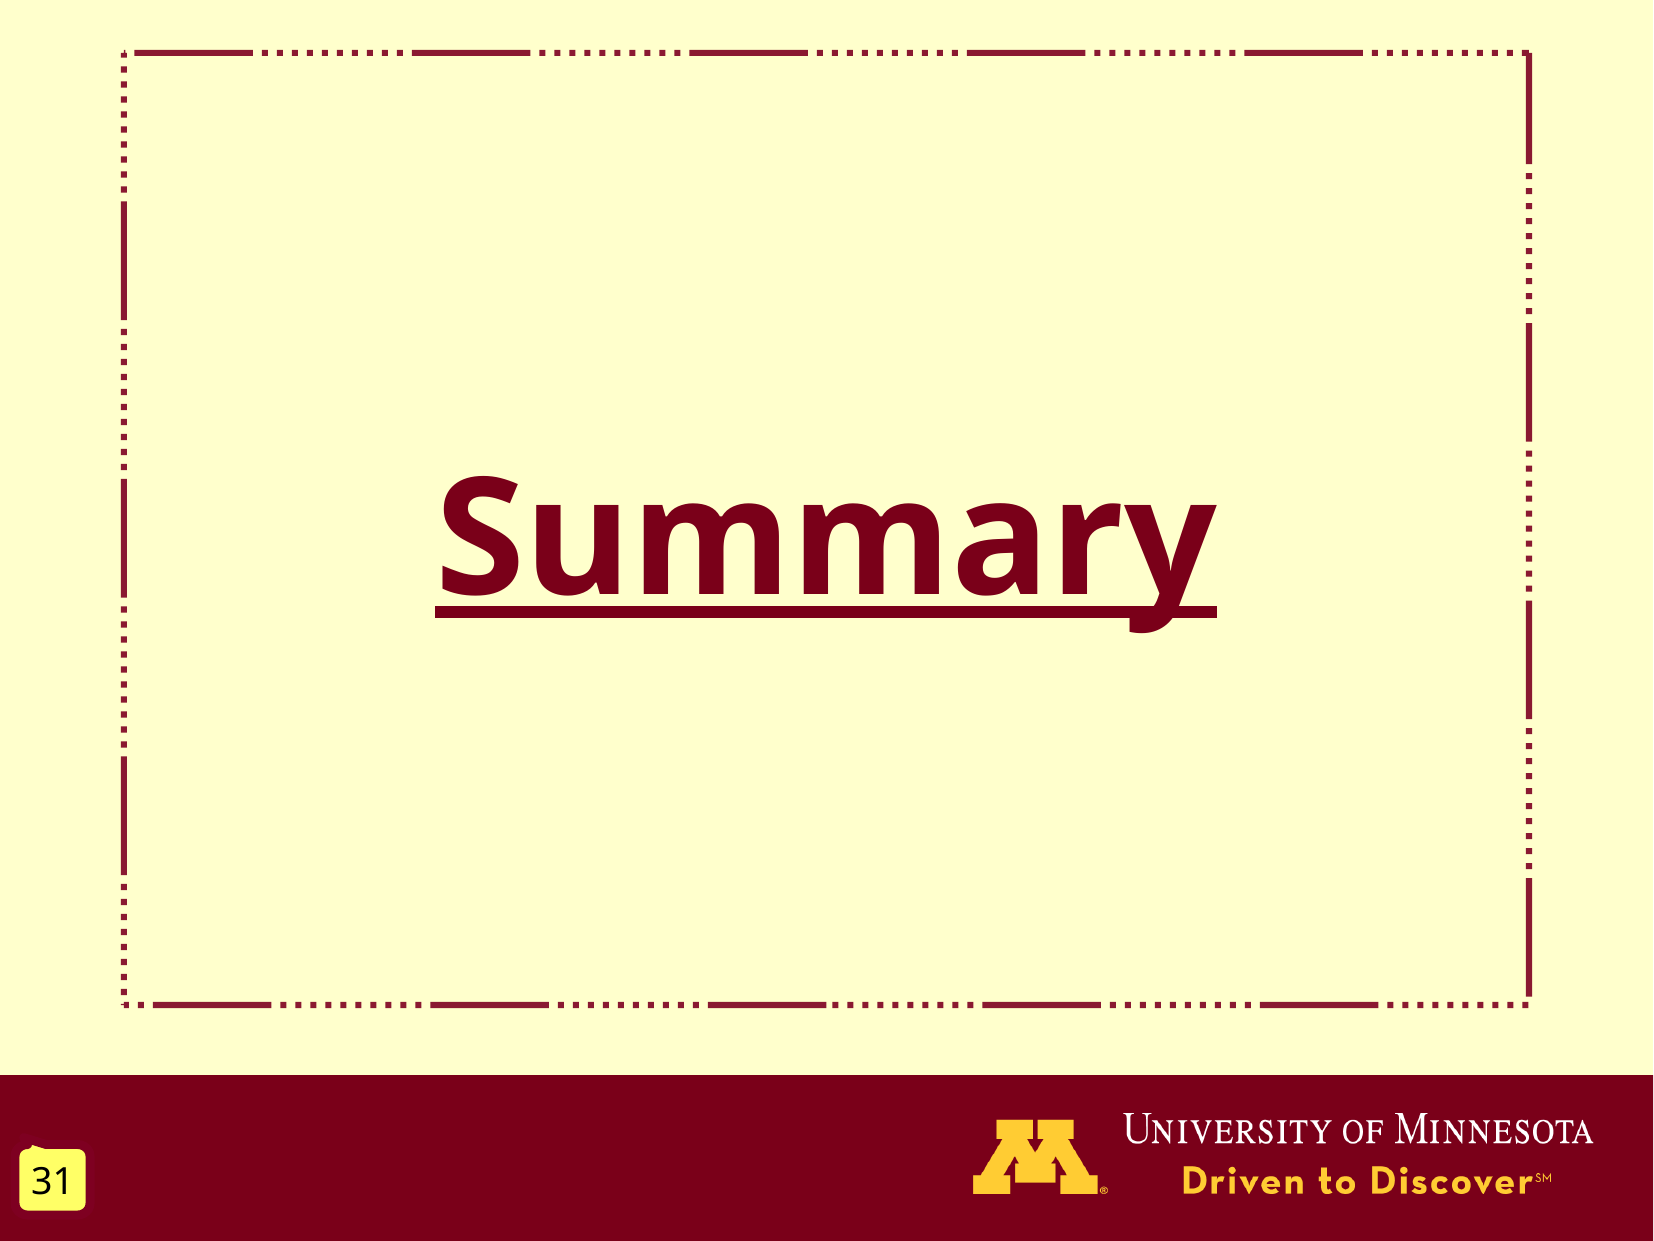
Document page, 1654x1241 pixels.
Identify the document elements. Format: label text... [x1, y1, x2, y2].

title Summary [123, 52, 1529, 1006]
picture [0, 1075, 1654, 1241]
text_box 31 [15, 1137, 91, 1216]
